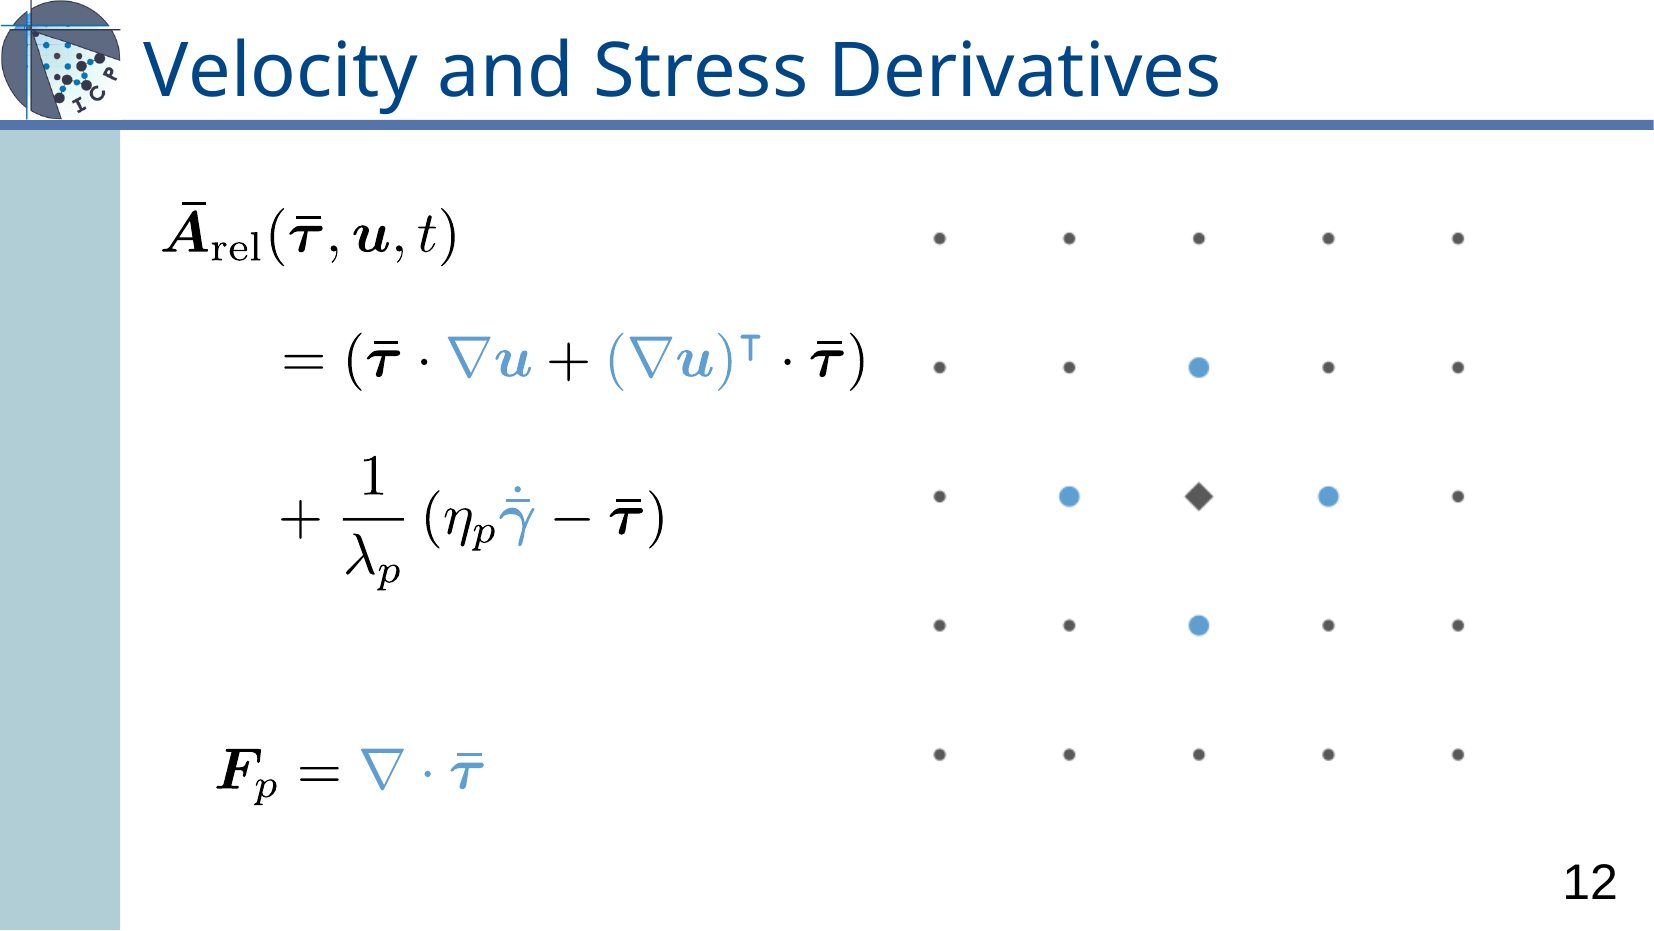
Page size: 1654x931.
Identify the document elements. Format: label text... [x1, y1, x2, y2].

text_box [159, 202, 870, 591]
picture [915, 211, 1491, 781]
picture [0, 0, 121, 120]
text_box [213, 748, 487, 806]
title Velocity and Stress Derivatives [135, 0, 1636, 121]
